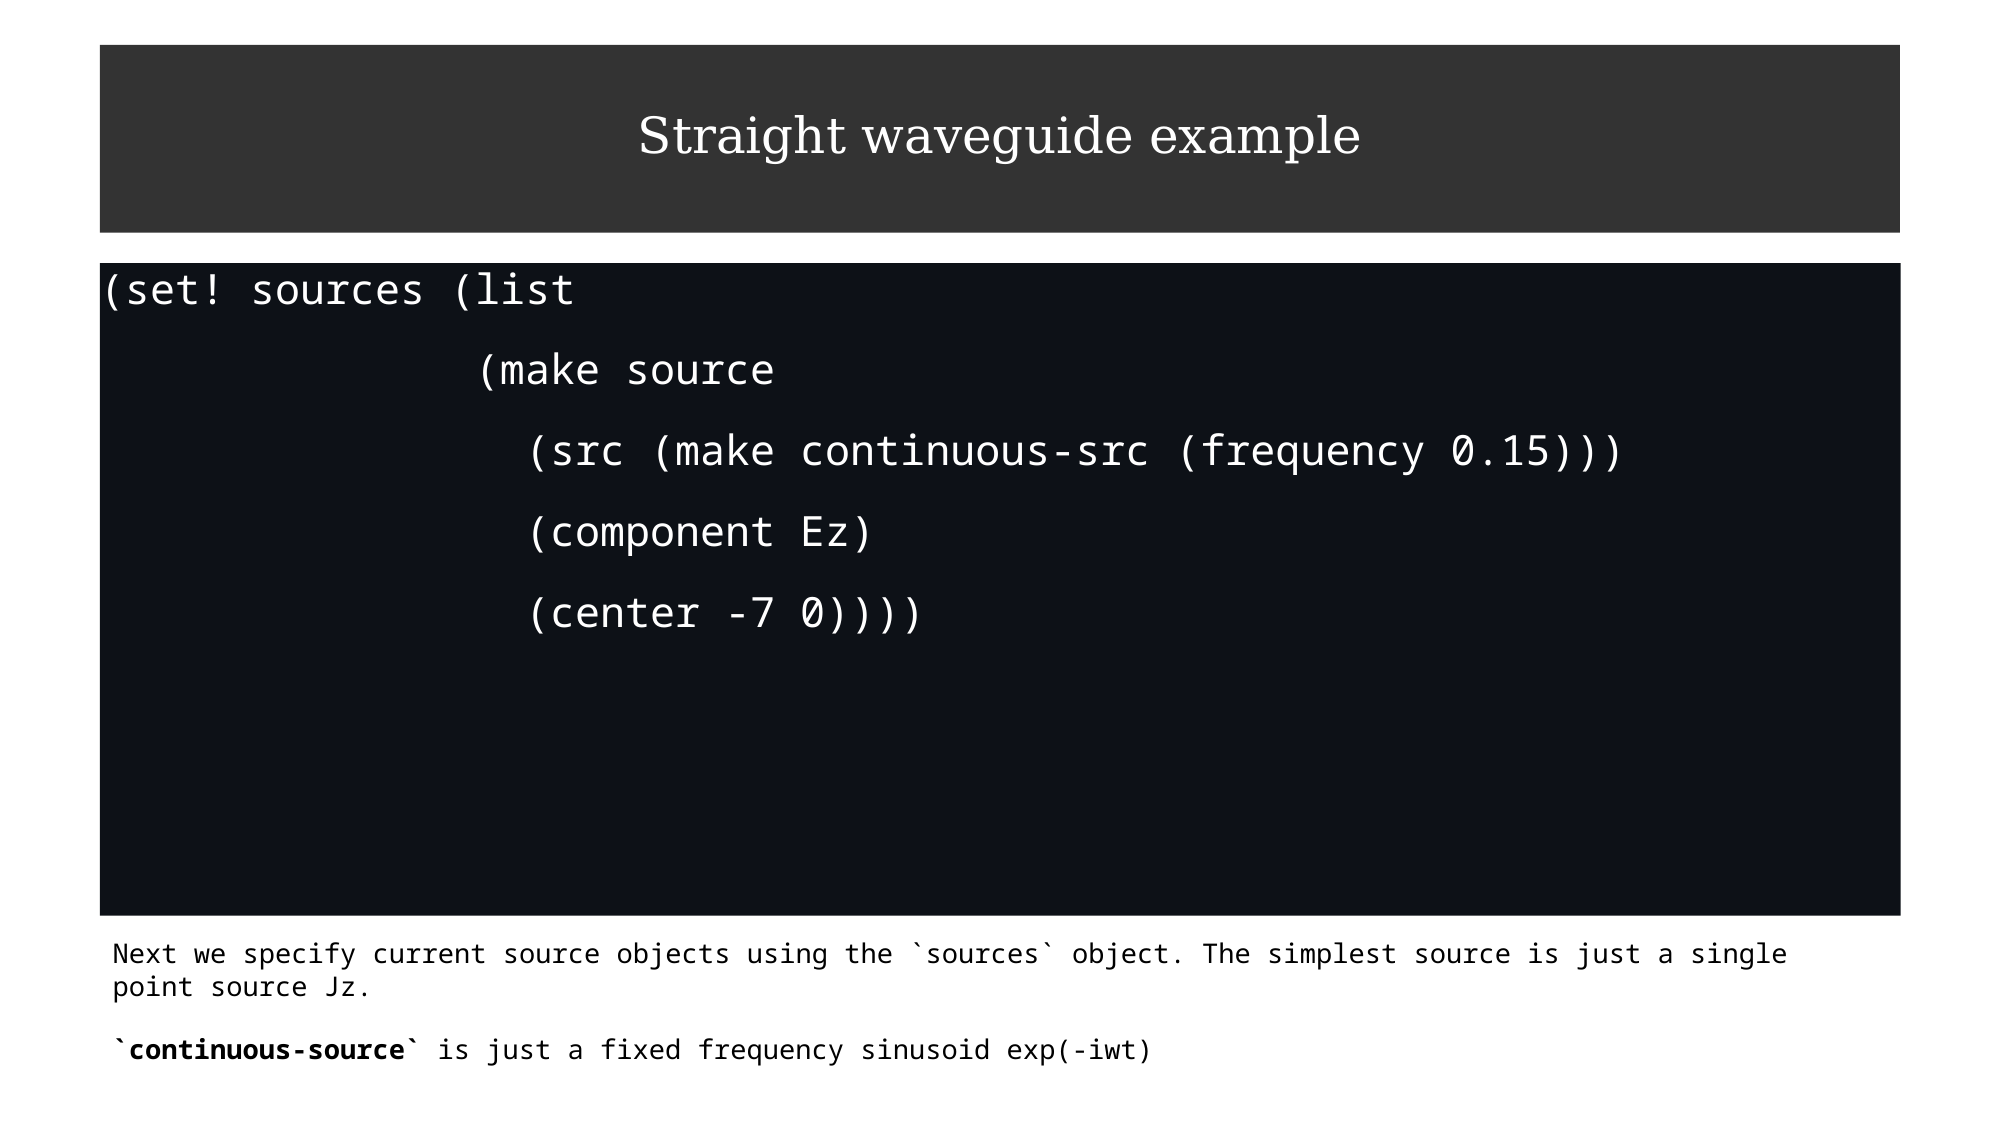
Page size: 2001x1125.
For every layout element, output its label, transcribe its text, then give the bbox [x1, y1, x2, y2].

list Next we specify current source objects using the `sources` object. The simplest source is just a single point source Jz. `continuous-source` is just a fixed frequency sinusoid exp(-iwt) [112, 937, 1876, 1088]
list (set! sources (list (make source (src (make continuous-src (frequency 0.15))) (component Ez) (center -7 0)))) [99, 263, 1901, 916]
title Straight waveguide example [99, 44, 1900, 233]
